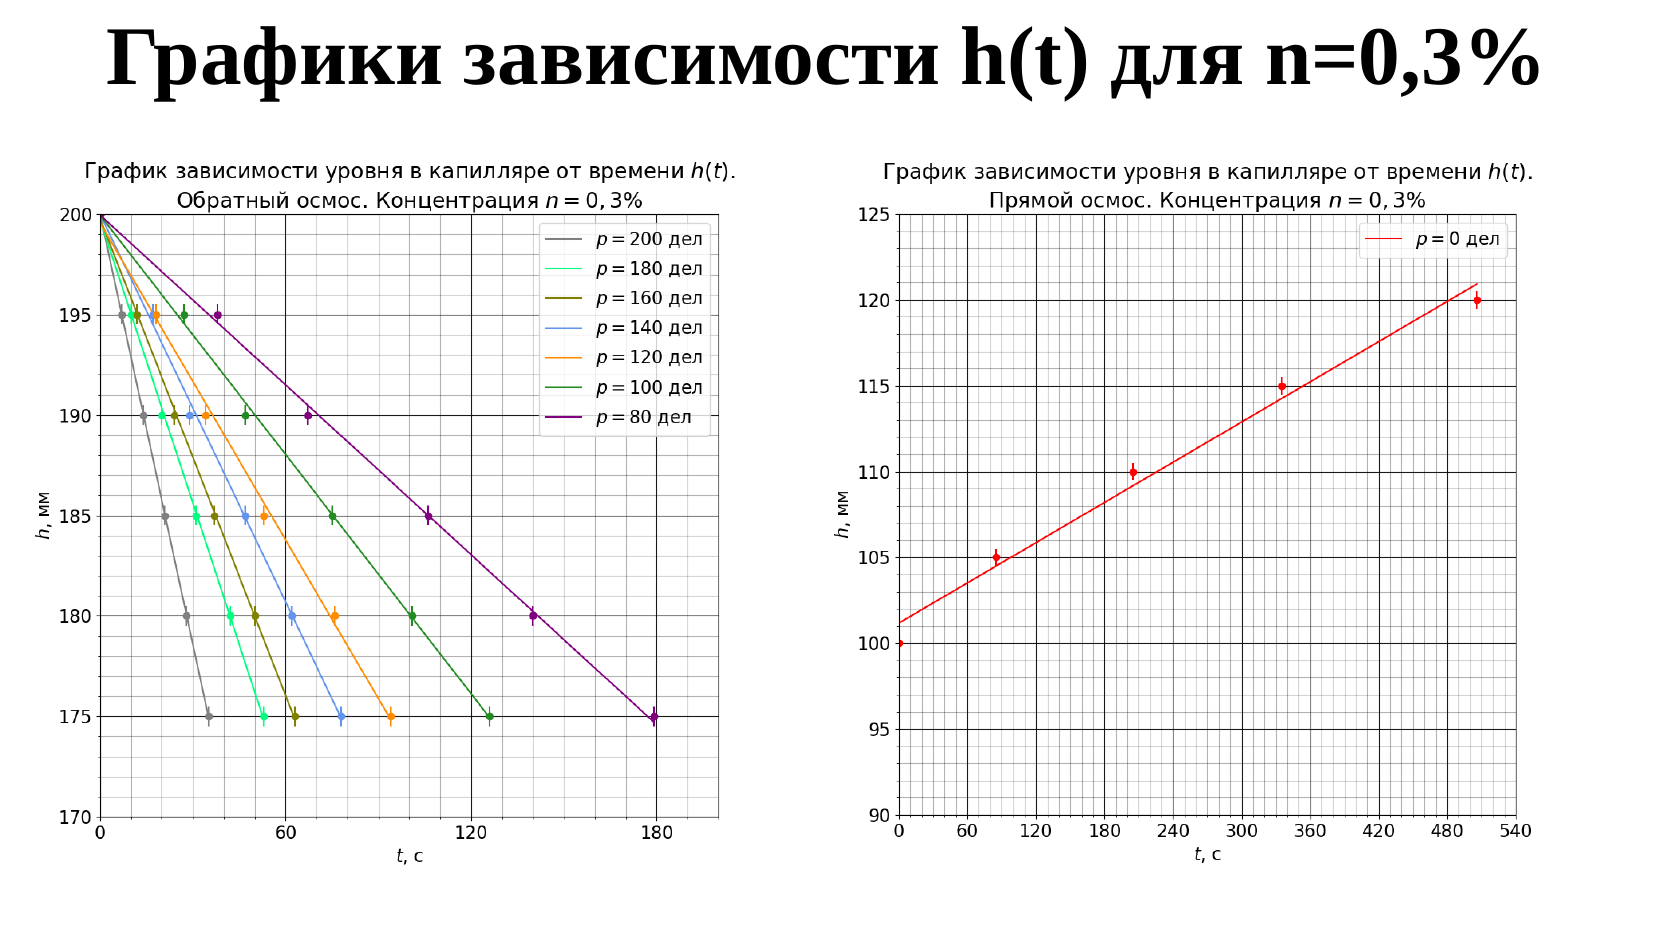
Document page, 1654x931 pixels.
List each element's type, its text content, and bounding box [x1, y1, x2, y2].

picture [0, 118, 798, 878]
title Графики зависимости h(t) для n=0,3% [0, 4, 1654, 200]
picture [799, 118, 1595, 867]
